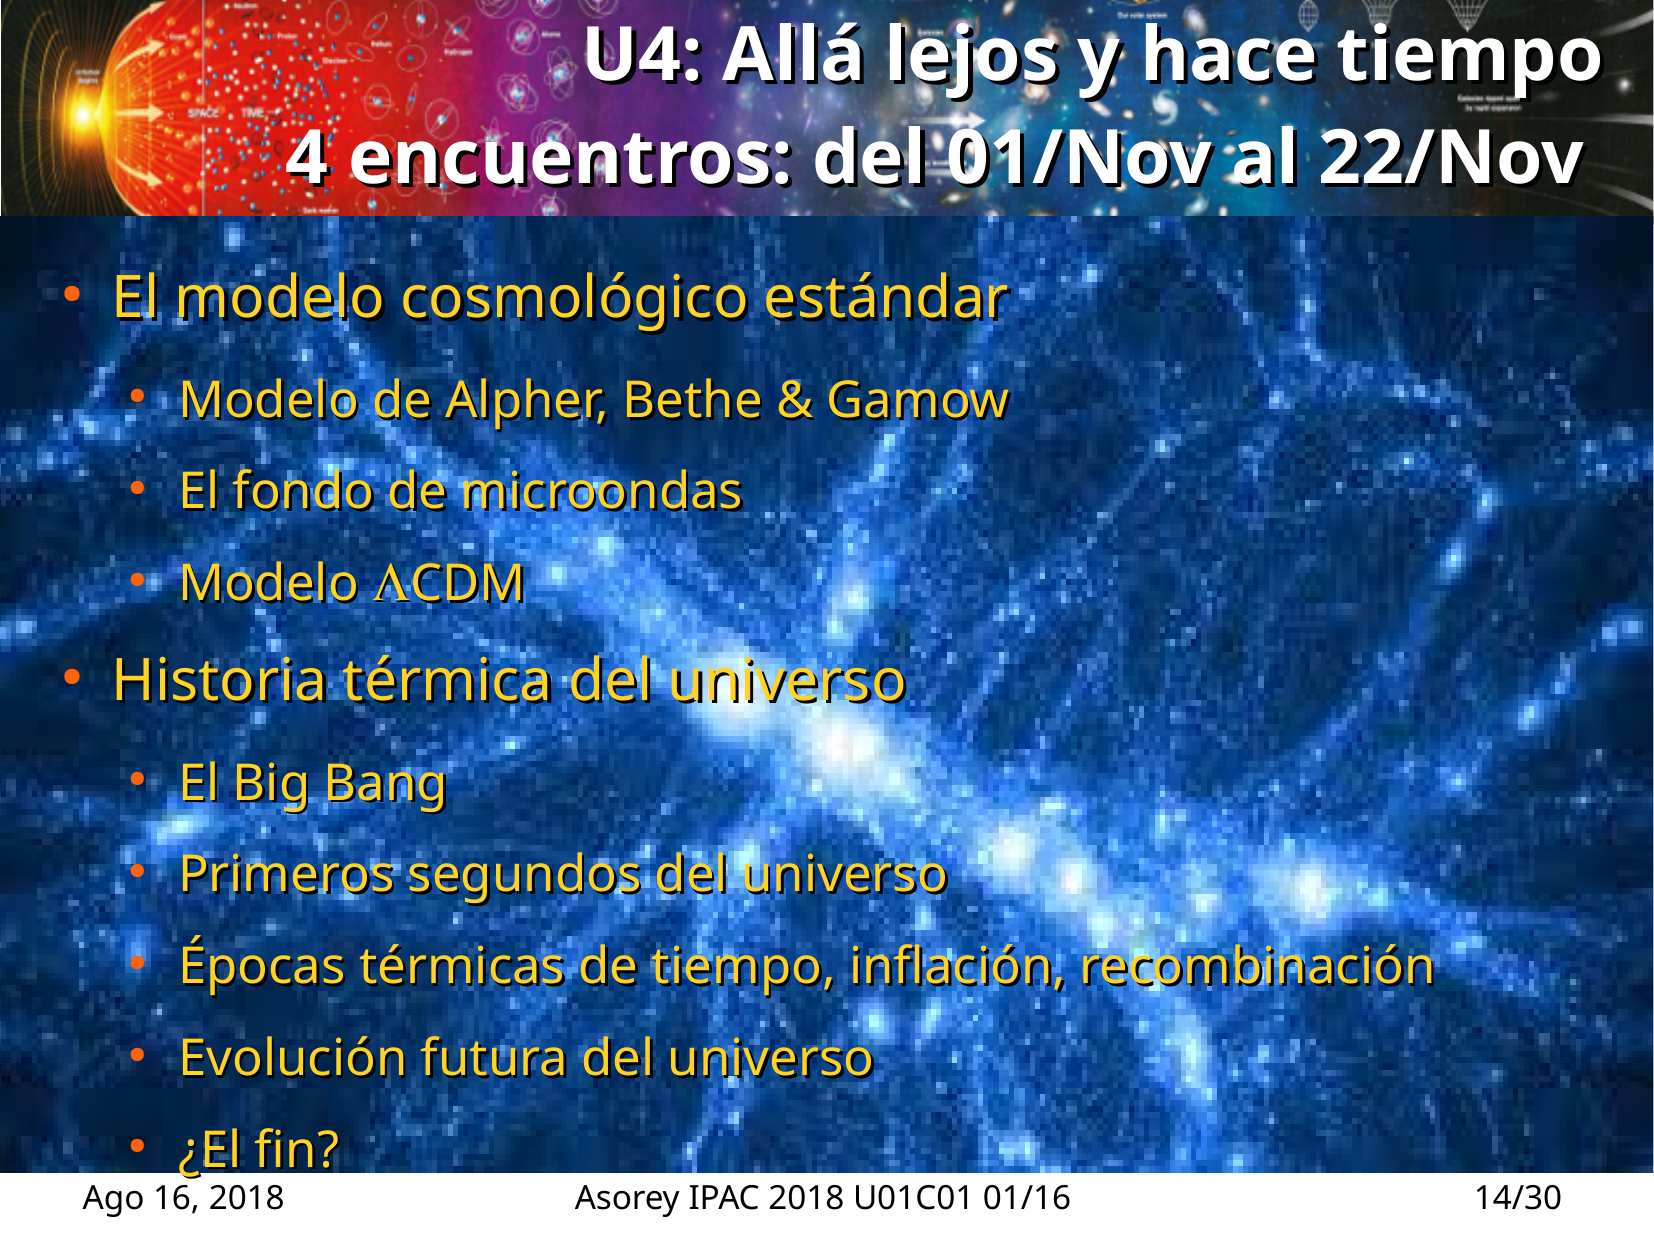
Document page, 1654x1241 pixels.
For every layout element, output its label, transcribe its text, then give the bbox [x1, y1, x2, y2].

title U4: Allá lejos y hace tiempo 4 encuentros: del 01/Nov al 22/Nov [45, 11, 1606, 195]
list El modelo cosmológico estándar Modelo de Alpher, Bethe & Gamow El fondo de microondas Modelo LCDM Historia térmica del universo El Big Bang Primeros segundos del universo Épocas térmicas de tiempo, inflación, recombinación Evolución futura del universo ¿El fin? [45, 255, 1606, 1186]
picture [0, 0, 1654, 1173]
